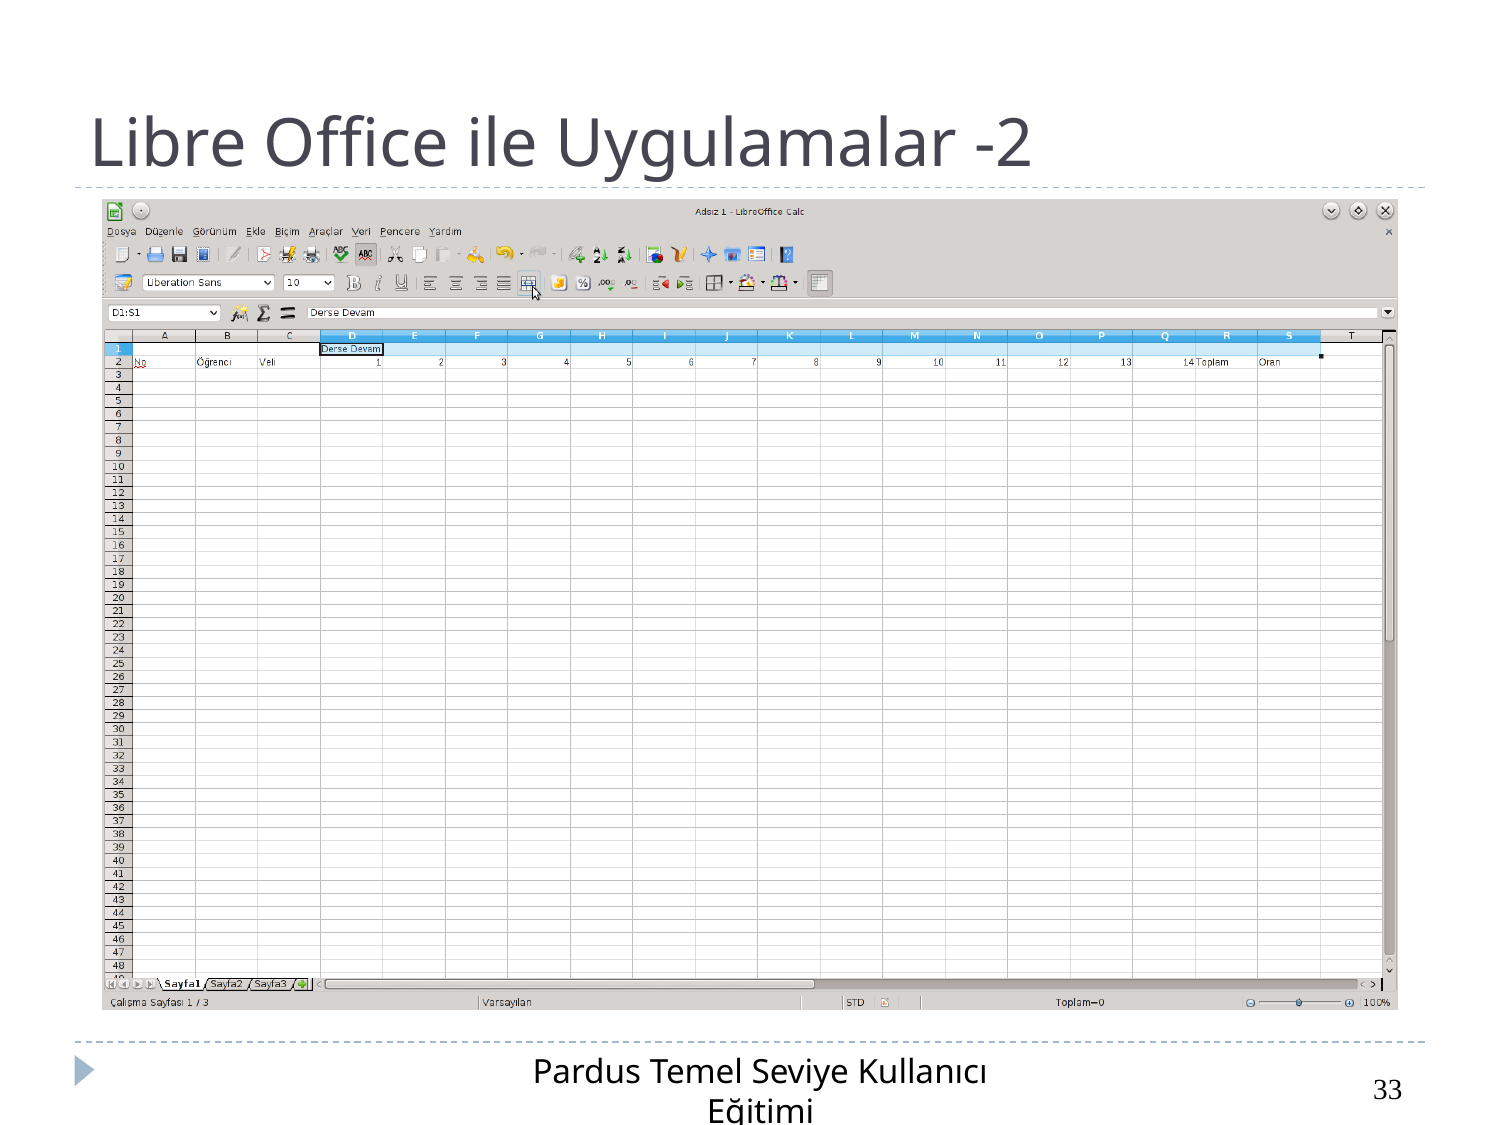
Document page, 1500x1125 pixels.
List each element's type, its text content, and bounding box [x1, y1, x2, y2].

title Libre Office ile Uygulamalar -2 [75, 24, 1425, 188]
picture [102, 199, 1398, 1010]
